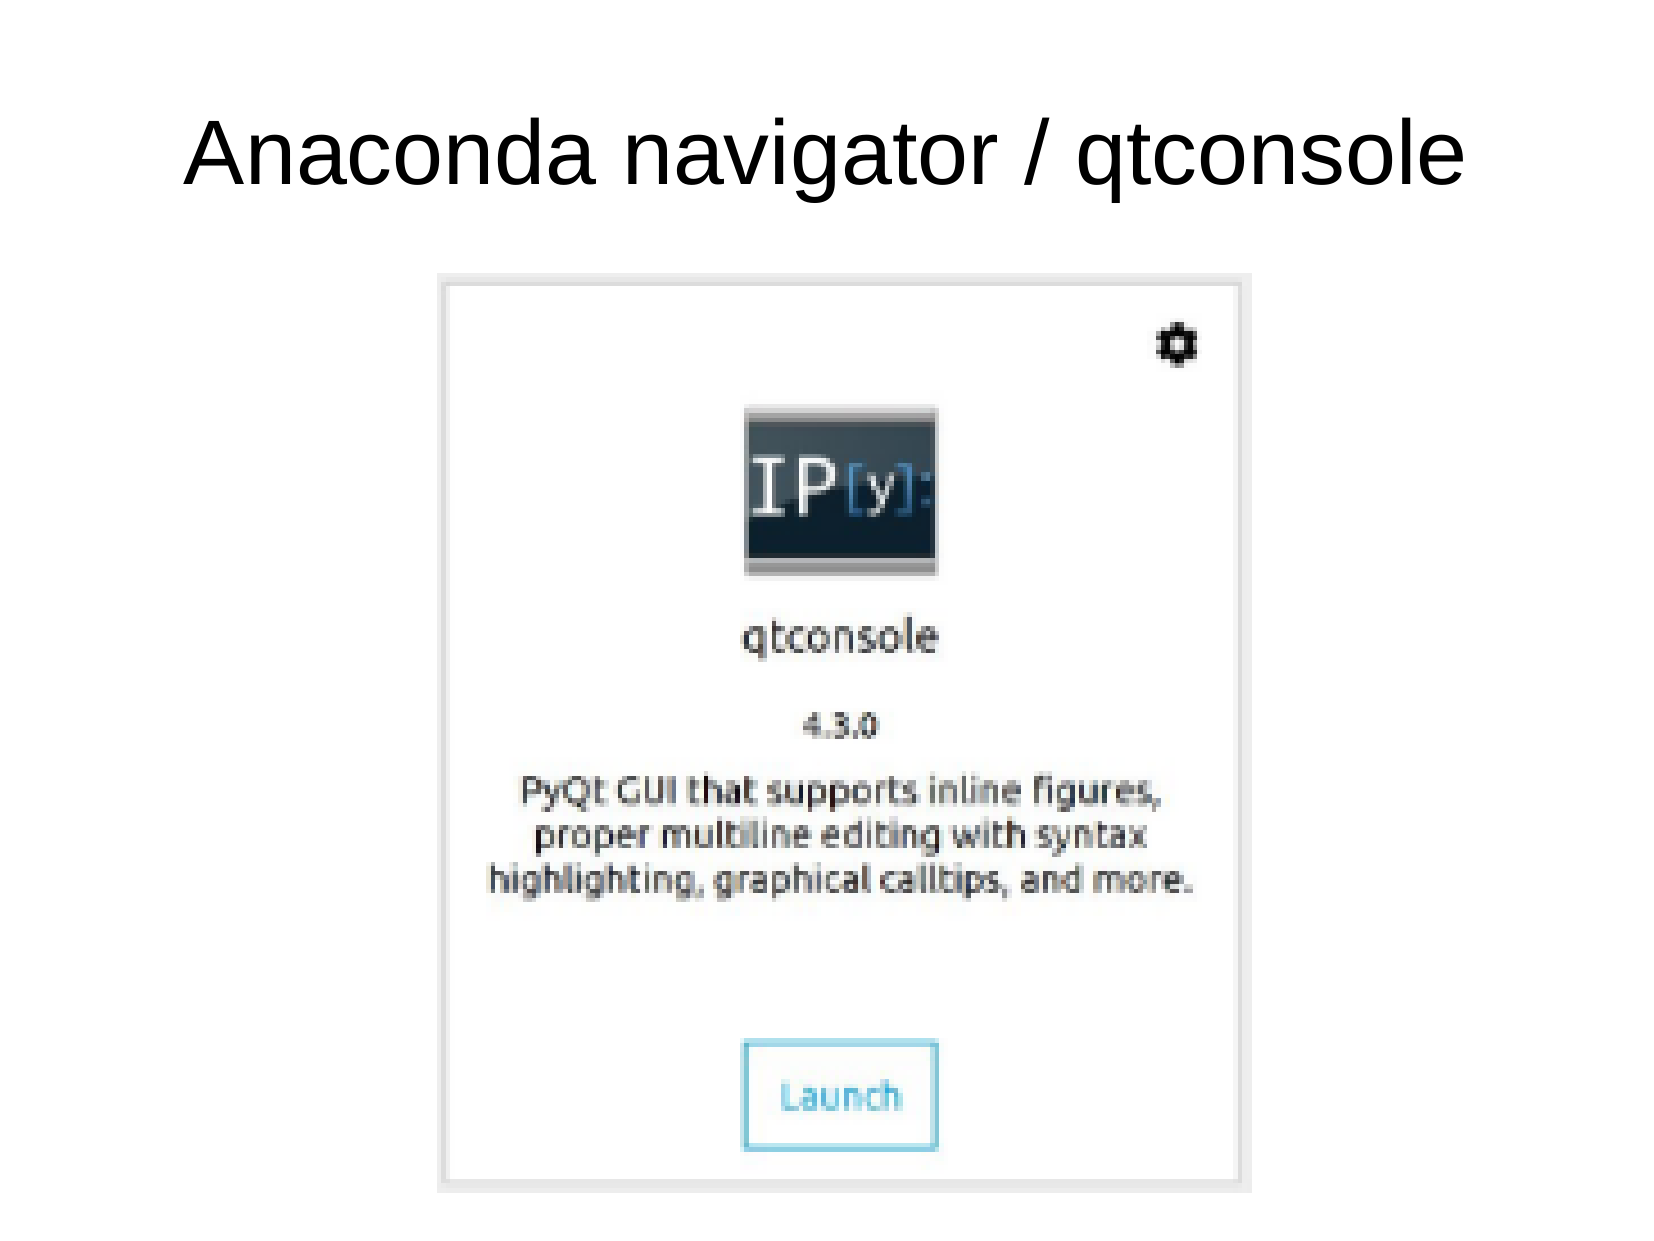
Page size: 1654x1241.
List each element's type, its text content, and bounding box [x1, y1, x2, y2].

title Anaconda navigator / qtconsole [82, 49, 1571, 257]
picture [437, 273, 1252, 1193]
